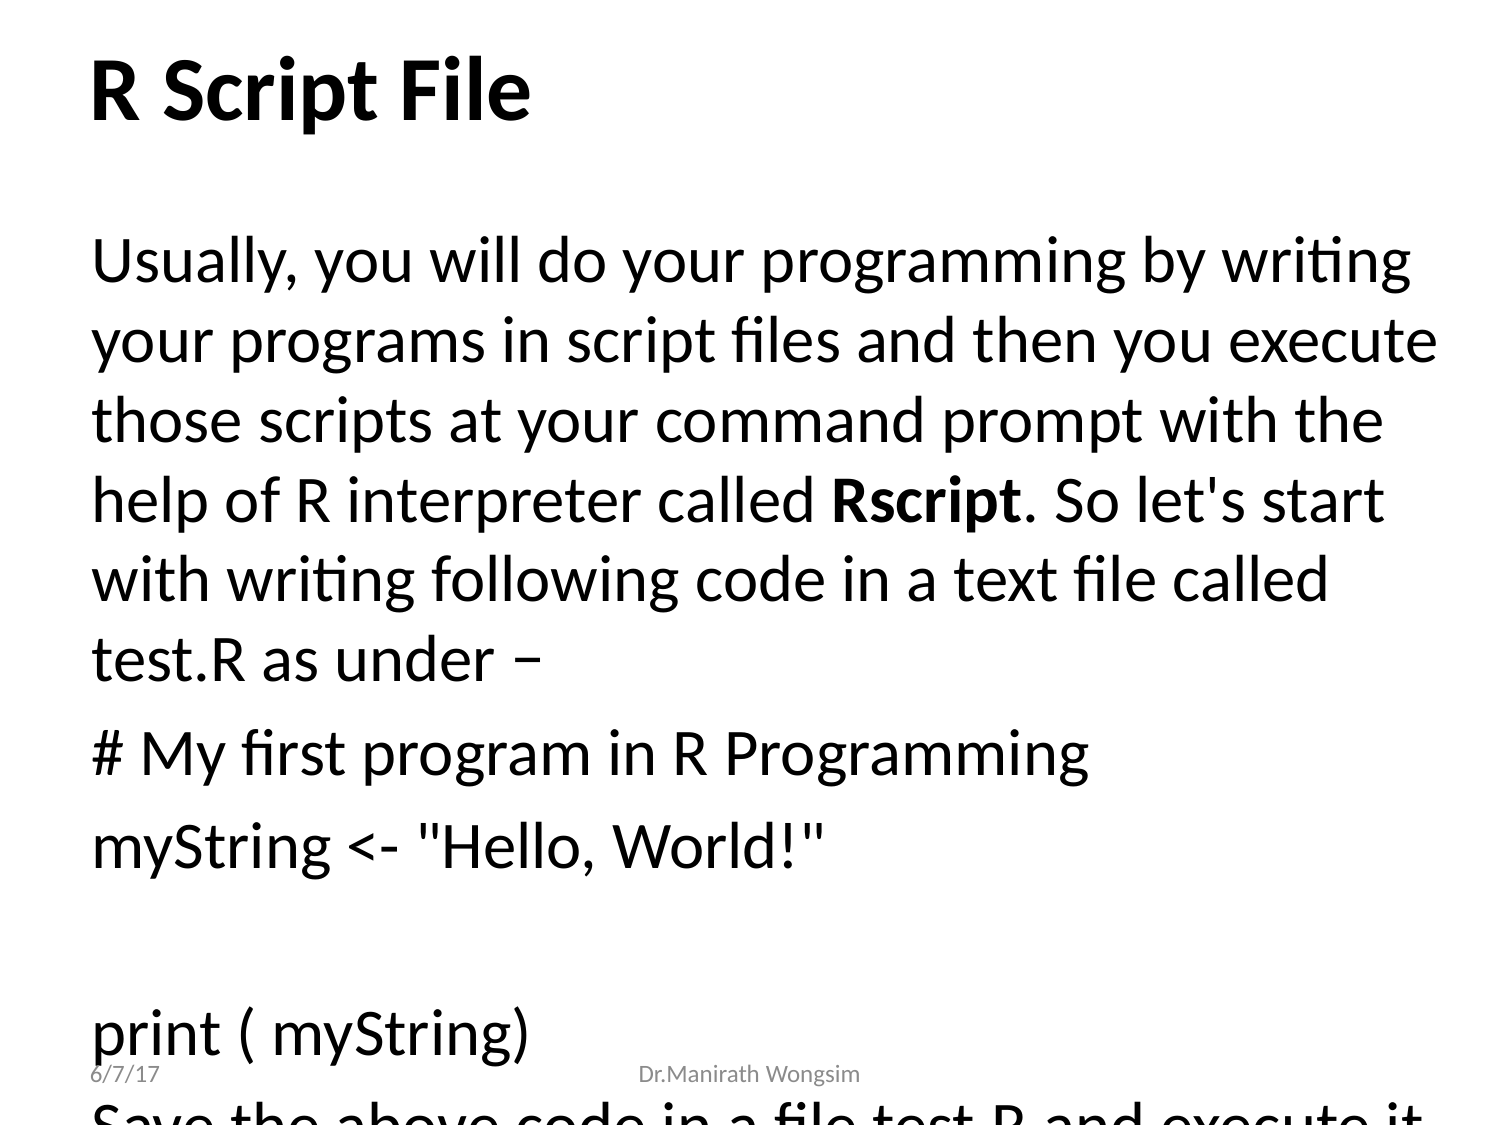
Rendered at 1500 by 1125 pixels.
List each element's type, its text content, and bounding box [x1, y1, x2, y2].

text_box 06/07/2017 [74, 1042, 425, 1103]
text_box Dr.Manirath Wongsim [512, 1042, 988, 1103]
text_box R Script File [75, 45, 1425, 233]
text_box Usually, you will do your programming by writing your programs in script files and then you execute those scripts at your command prompt with the help of R interpreter called Rscript. So let's start with writing following code in a text file called test.R as under − # My first program in R Programming myString <- "Hello, World!" print ( myString) Save the above code in a file test.R and execute it at Linux command prompt as given below. Even if you are using Windows or other system, syntax will remain same. $ Rscript test.R When we run the above program, it produces the following result. [1] "Hello, World!" [76, 208, 1461, 1053]
